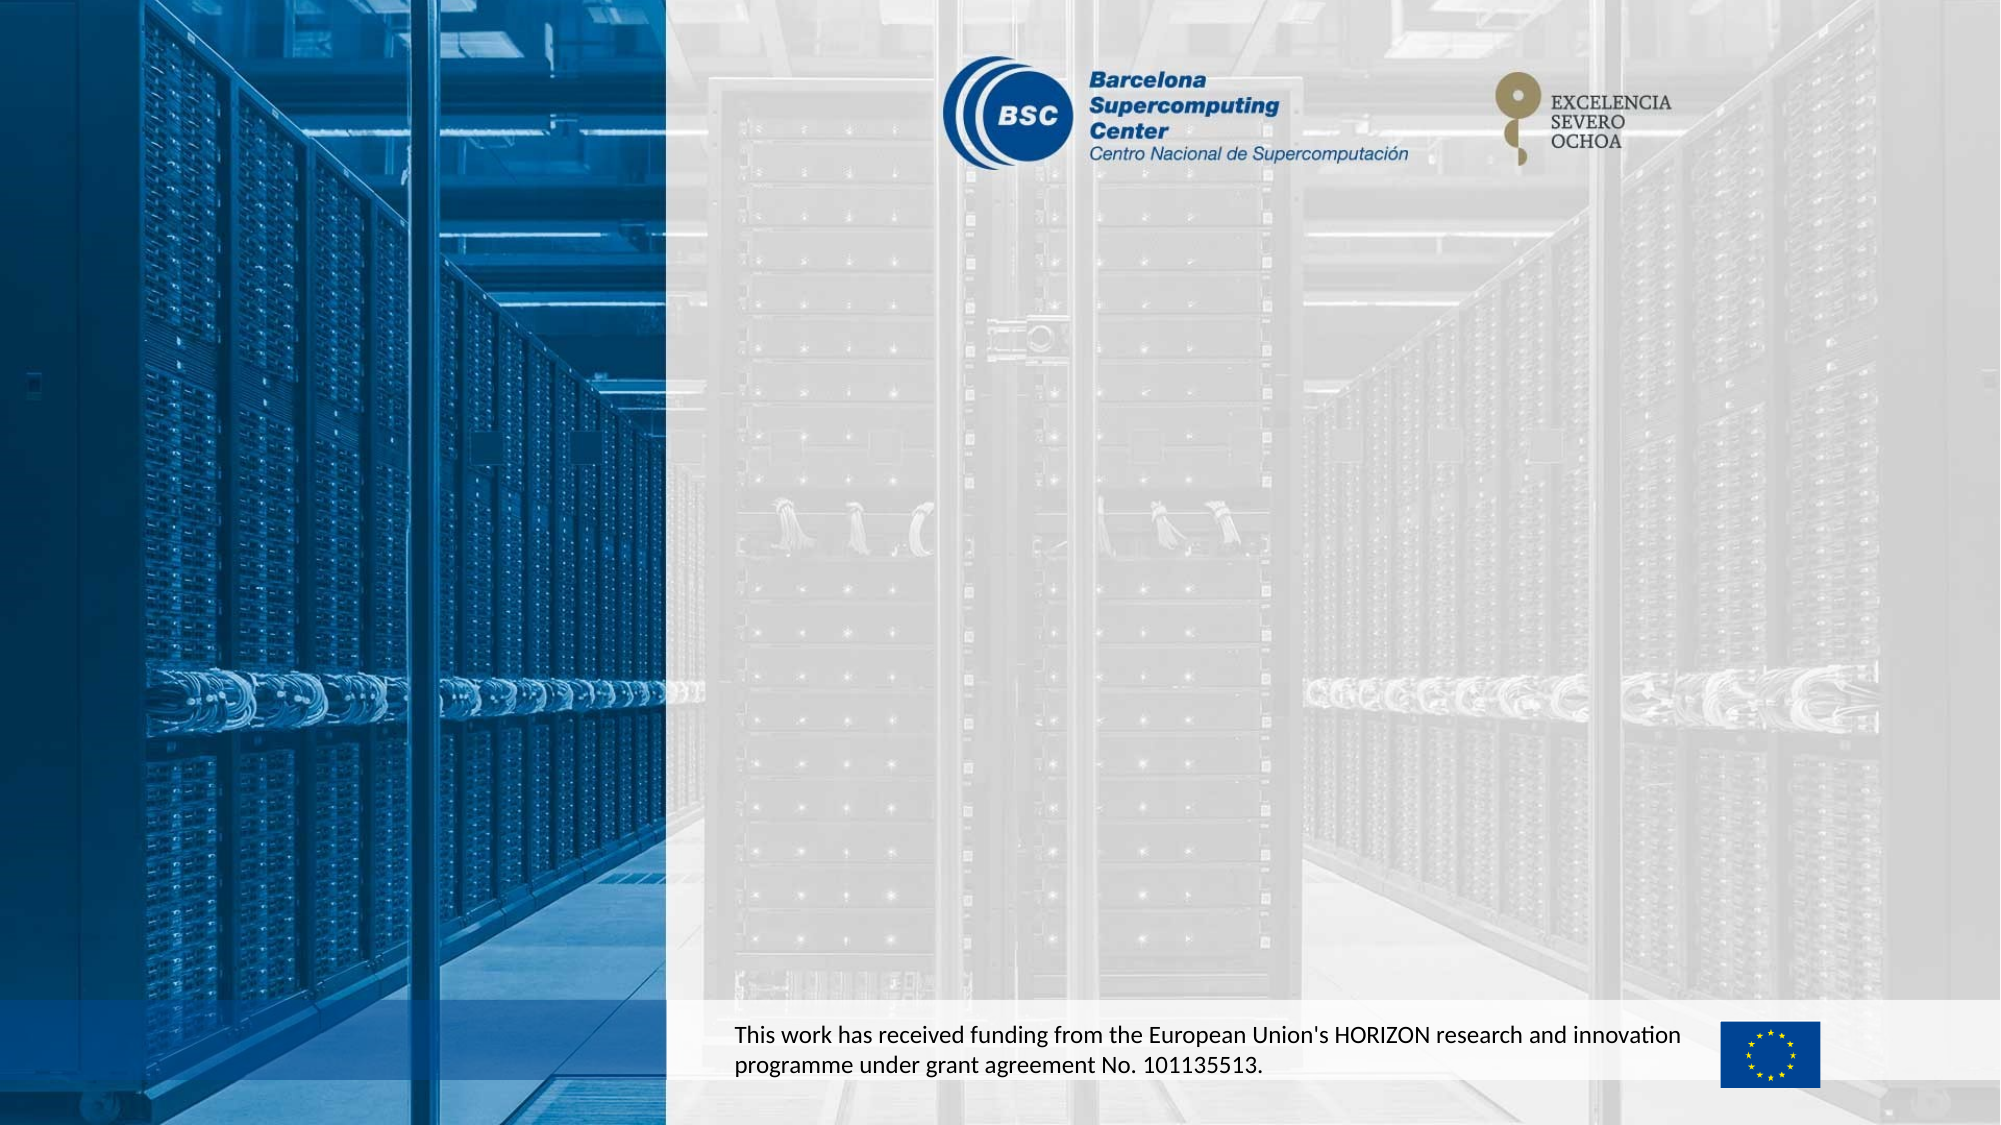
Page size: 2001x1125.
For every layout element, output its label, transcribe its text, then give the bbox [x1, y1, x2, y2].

picture [194, 0, 200, 7]
picture [0, 0, 2001, 1125]
text_box This work has received funding from the European Union's HORIZON research and innovation programme under grant agreement No. 101135513. [719, 1011, 1705, 1087]
